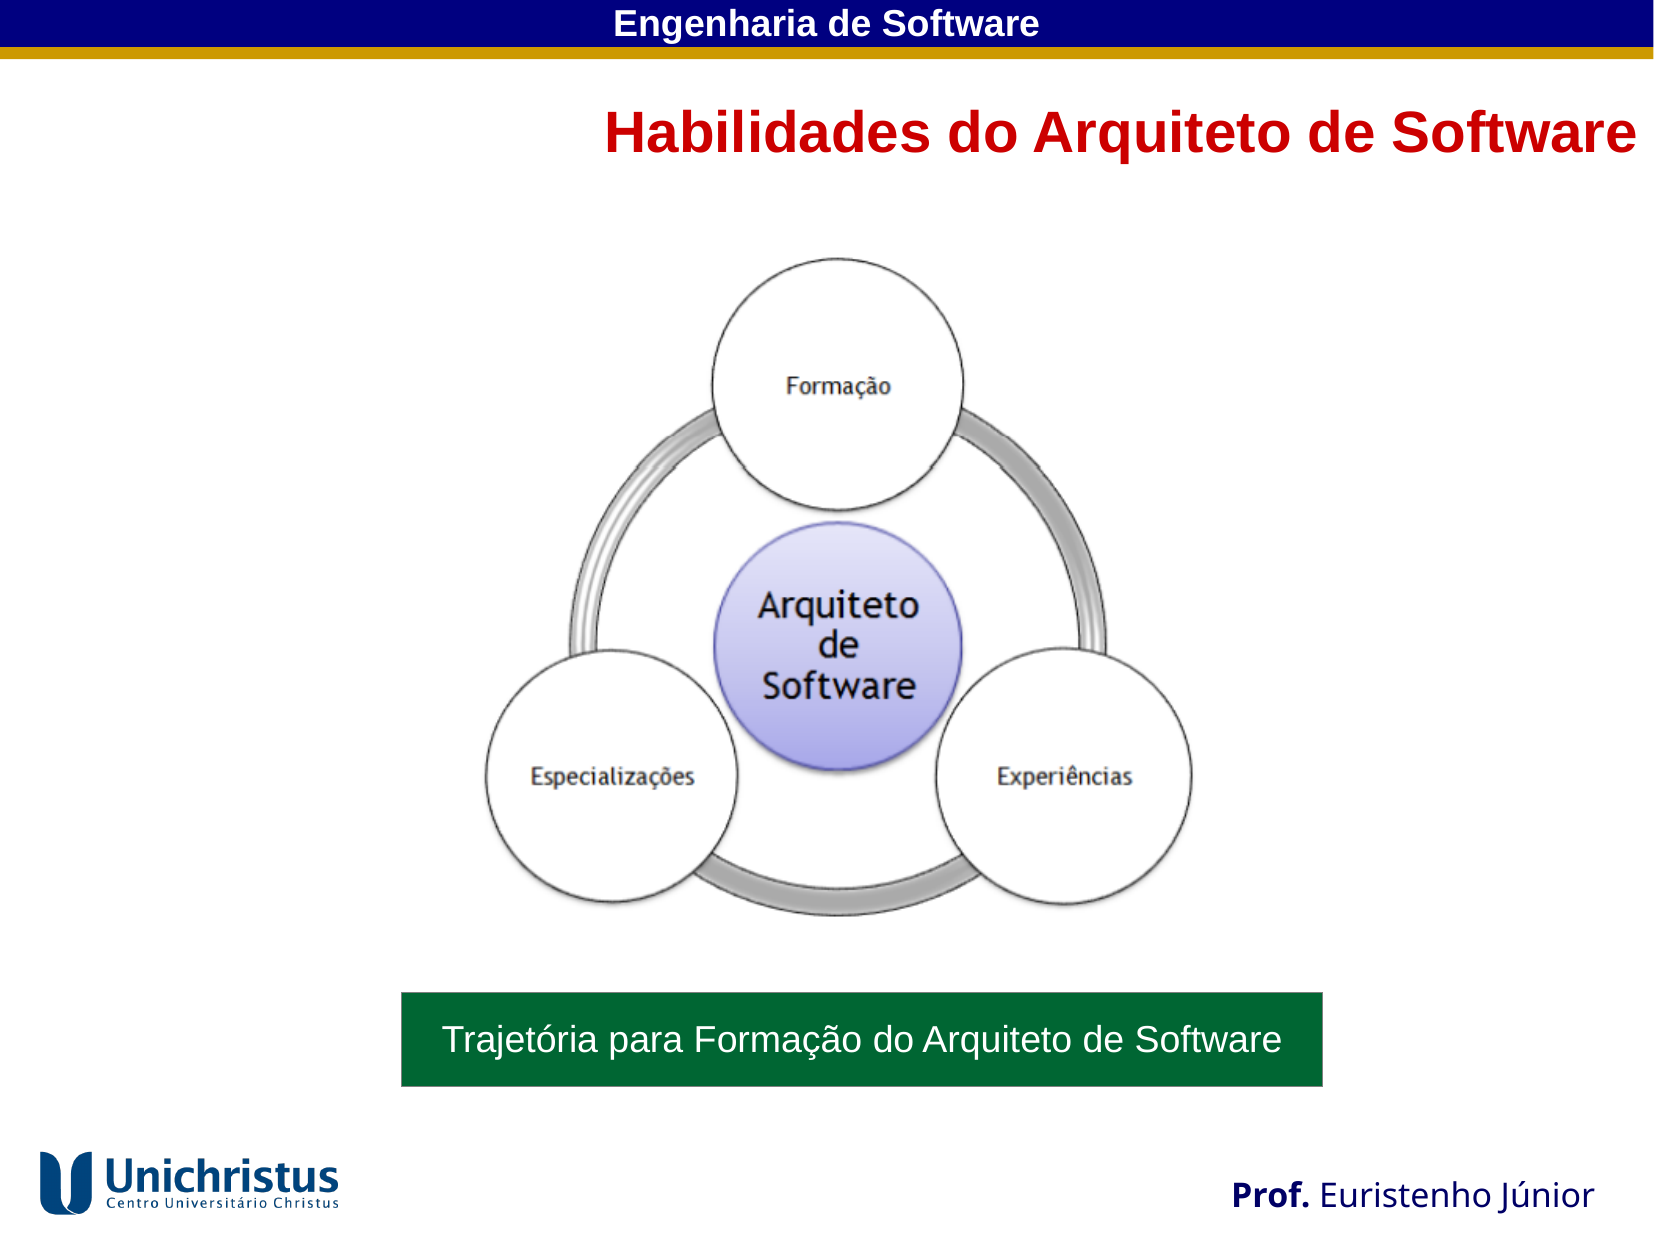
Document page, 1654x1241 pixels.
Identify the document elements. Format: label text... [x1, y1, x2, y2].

text_box Prof. Euristenho Júnior [1216, 1163, 1654, 1224]
text_box [0, 47, 1654, 60]
text_box Trajetória para Formação do Arquiteto de Software [401, 992, 1323, 1087]
picture [35, 1148, 343, 1217]
picture [460, 247, 1210, 934]
text_box Habilidades do Arquiteto de Software [589, 92, 1654, 173]
text_box Engenharia de Software [0, 0, 1654, 47]
